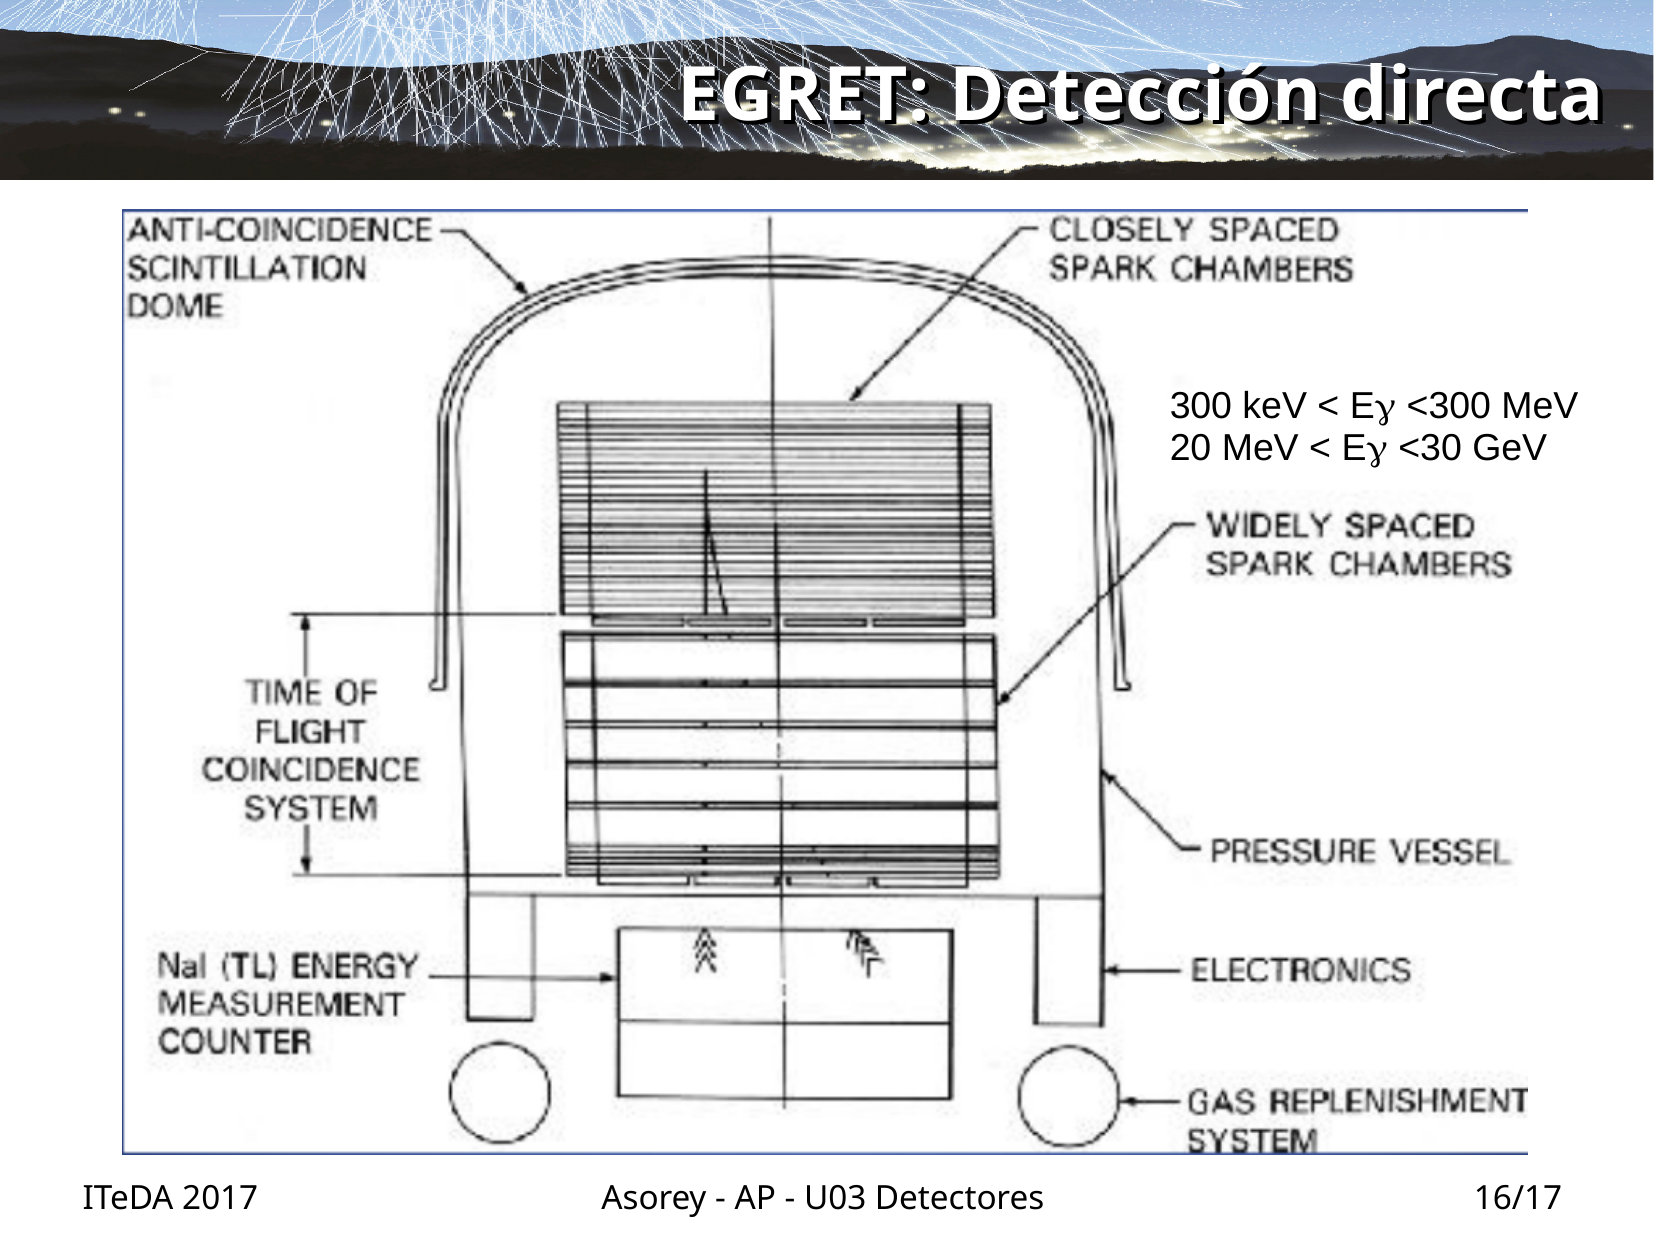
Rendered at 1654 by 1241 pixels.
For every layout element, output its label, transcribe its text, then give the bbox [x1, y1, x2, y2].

text_box 300 keV < E <300 MeV 20 MeV < E <30 GeV [1154, 375, 1557, 439]
picture [0, 0, 1654, 180]
picture [1231, 439, 1243, 455]
title EGRET: Detección directa [45, 15, 1606, 166]
picture [1195, 439, 1206, 458]
picture [1279, 439, 1292, 457]
picture [1446, 439, 1457, 458]
picture [122, 209, 1528, 1156]
